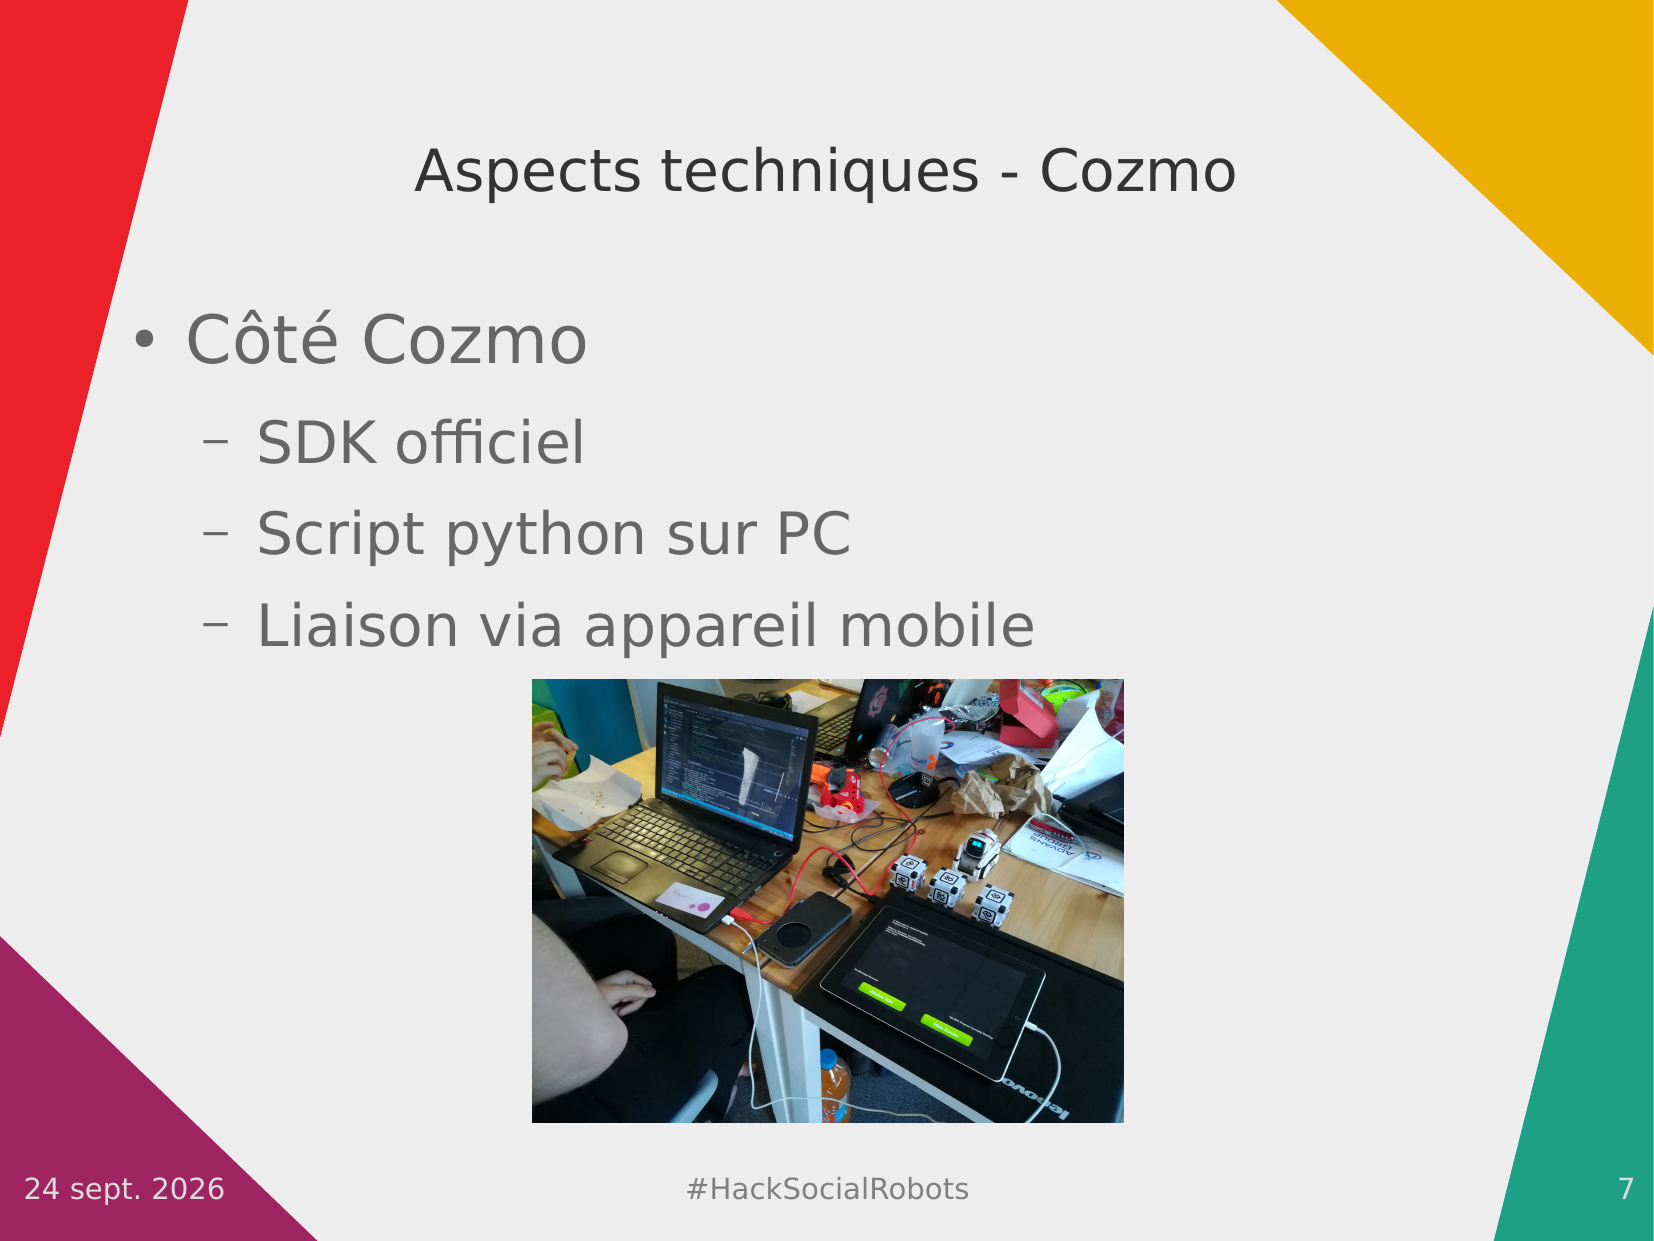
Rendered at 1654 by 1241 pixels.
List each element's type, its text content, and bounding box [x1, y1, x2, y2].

list Côté Cozmo SDK officiel Script python sur PC Liaison via appareil mobile [114, 302, 1539, 1033]
title Aspects techniques - Cozmo [114, 73, 1539, 271]
picture [532, 679, 1124, 1123]
